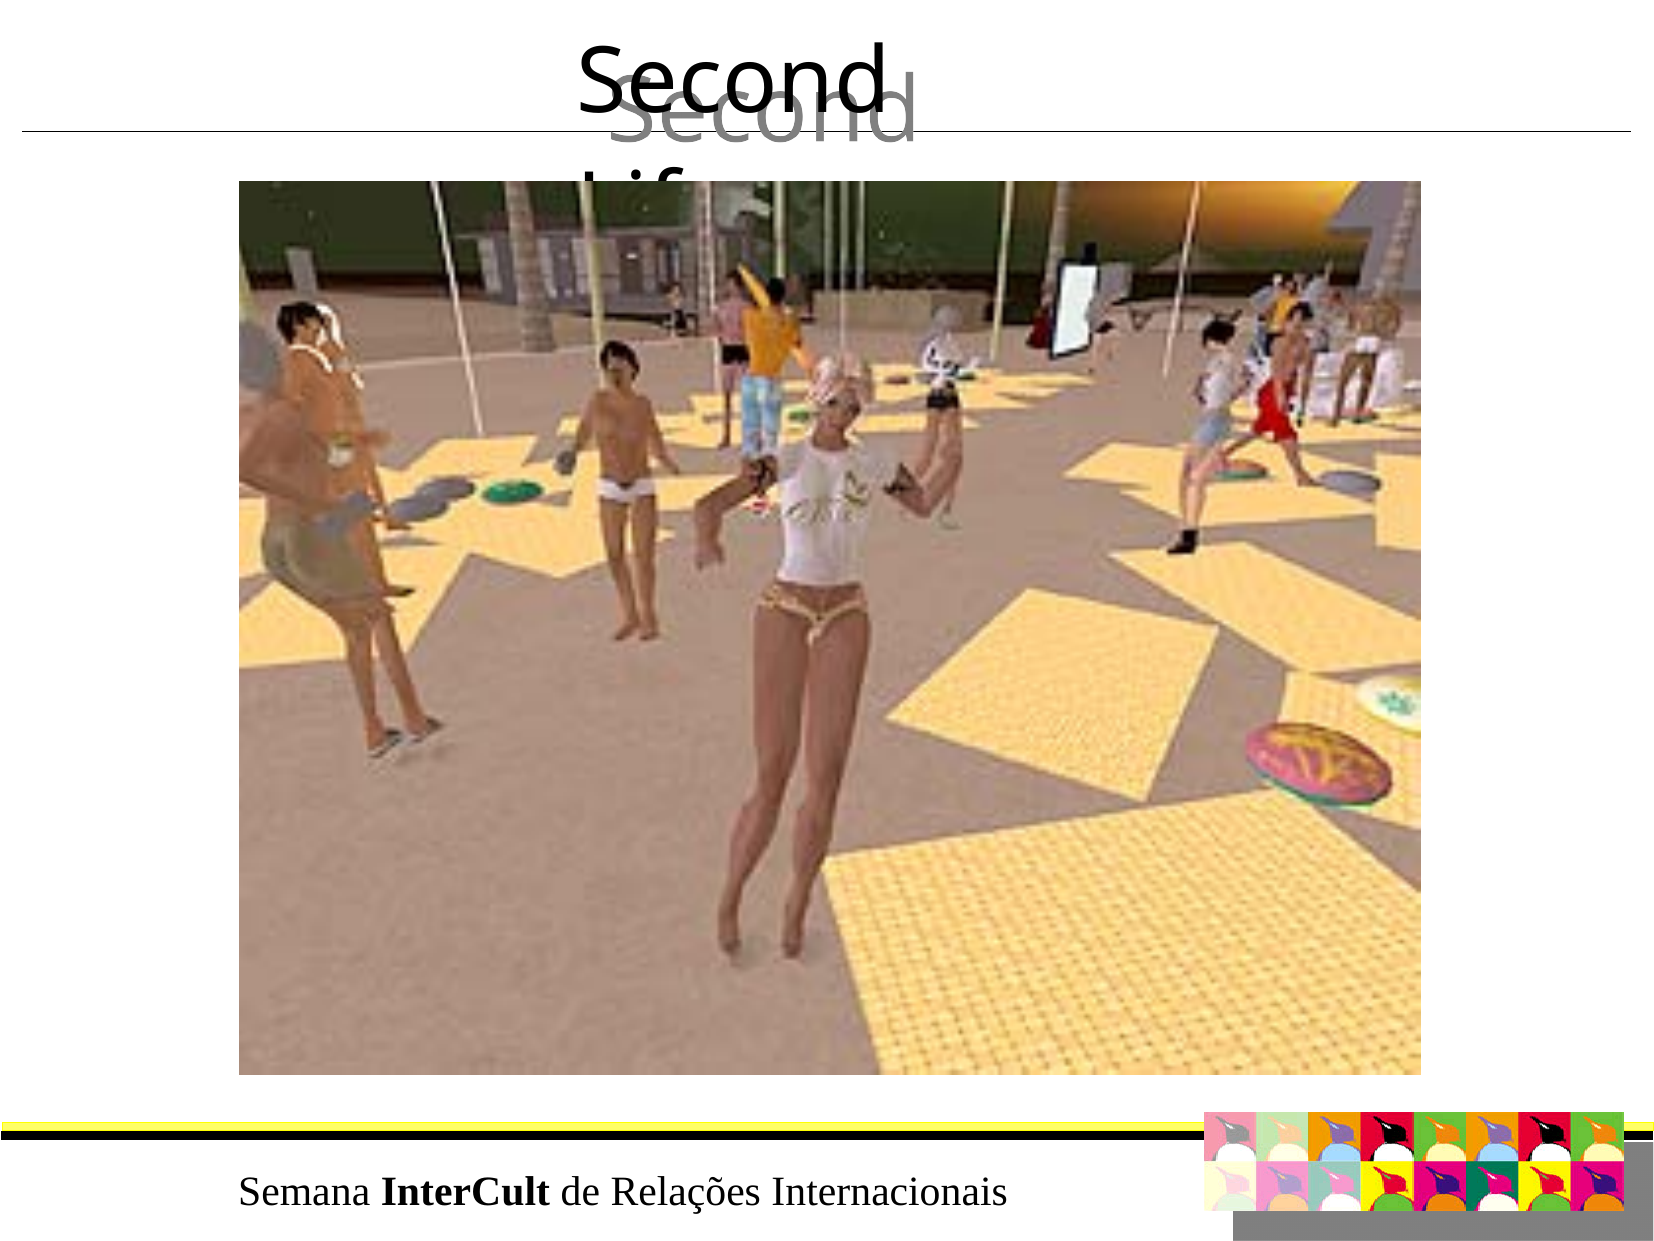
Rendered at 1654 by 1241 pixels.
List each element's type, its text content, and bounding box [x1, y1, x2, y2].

text_box Second Life [576, 14, 1043, 125]
text_box [1, 1122, 1204, 1140]
chart [1204, 1112, 1624, 1211]
text_box Semana InterCult de Relações Internacionais [238, 1168, 1009, 1217]
text_box [1624, 1122, 1654, 1140]
picture [239, 181, 1421, 1075]
